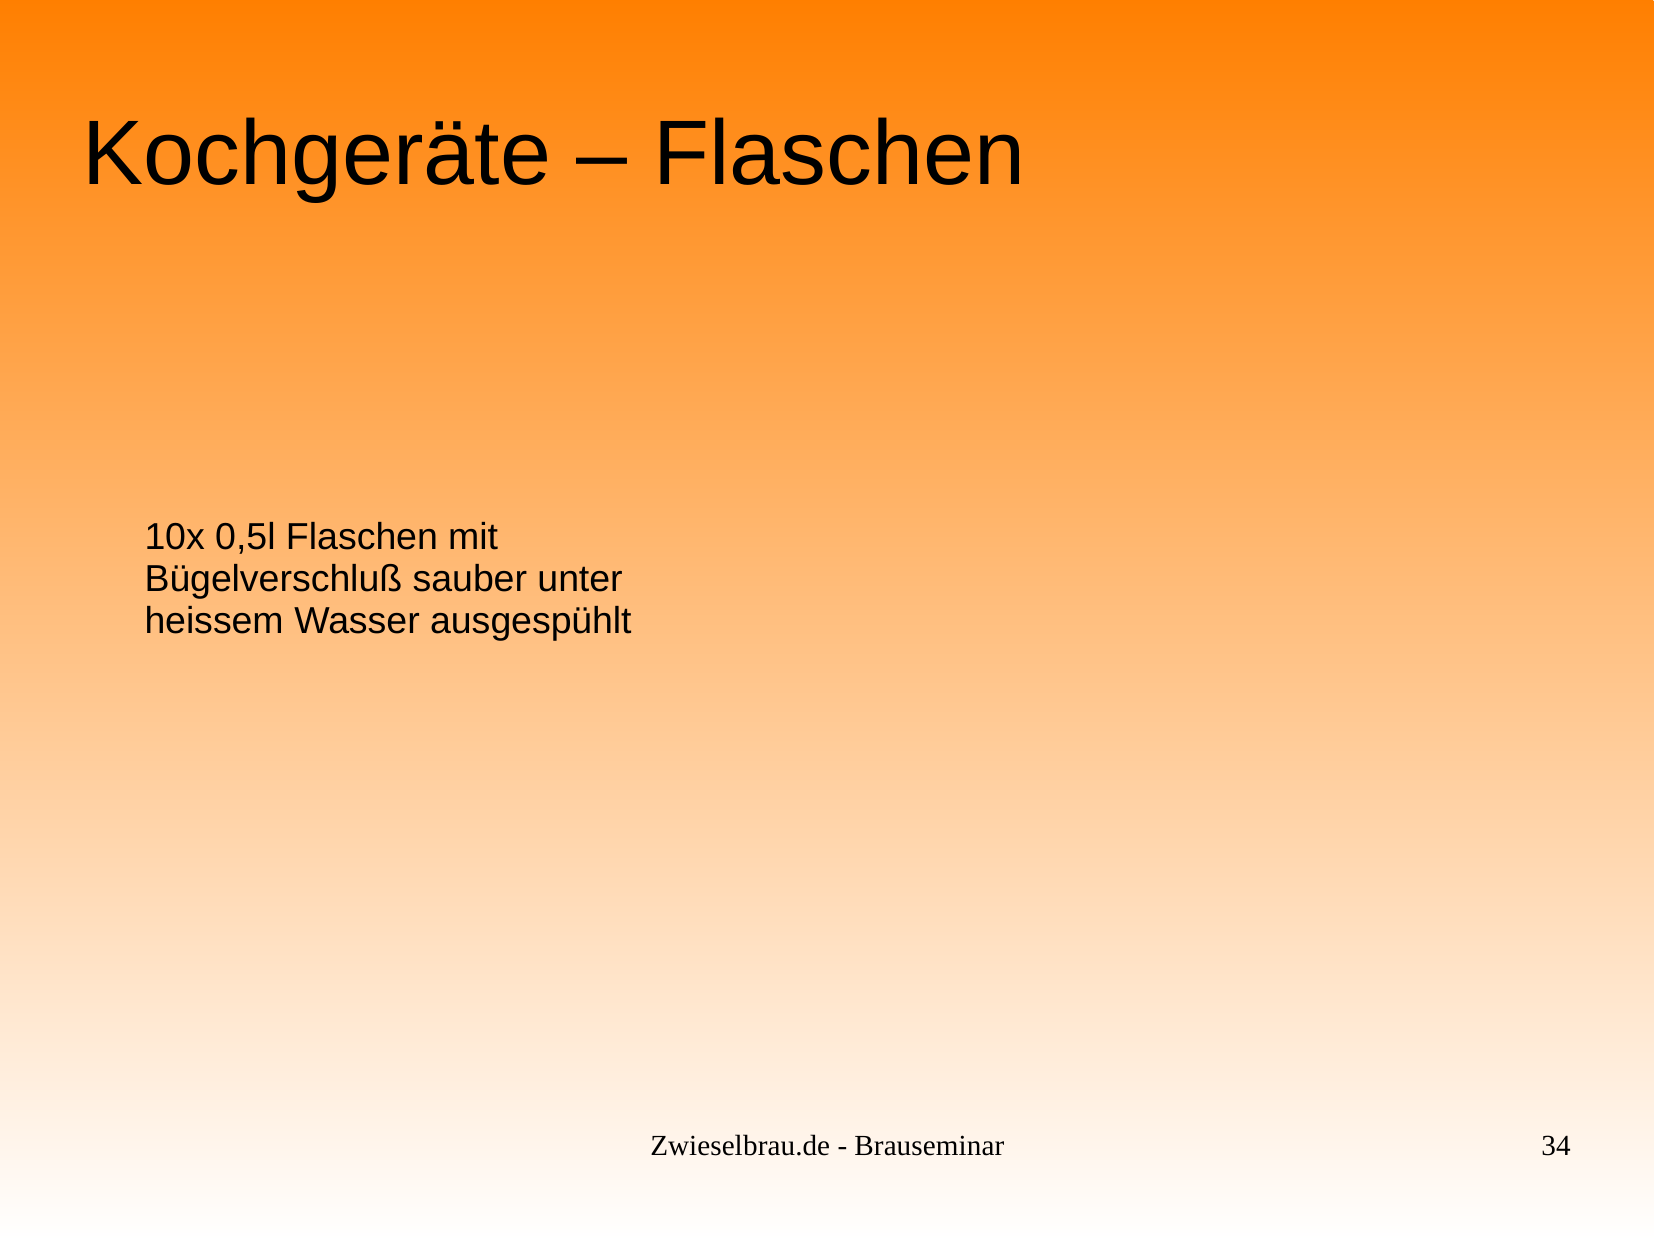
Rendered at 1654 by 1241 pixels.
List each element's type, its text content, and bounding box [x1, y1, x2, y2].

title Kochgeräte – Flaschen [82, 49, 1619, 257]
text_box 10x 0,5l Flaschen mit Bügelverschluß sauber unter heissem Wasser ausgespühlt [129, 507, 686, 768]
text_box [212, 256, 1489, 981]
